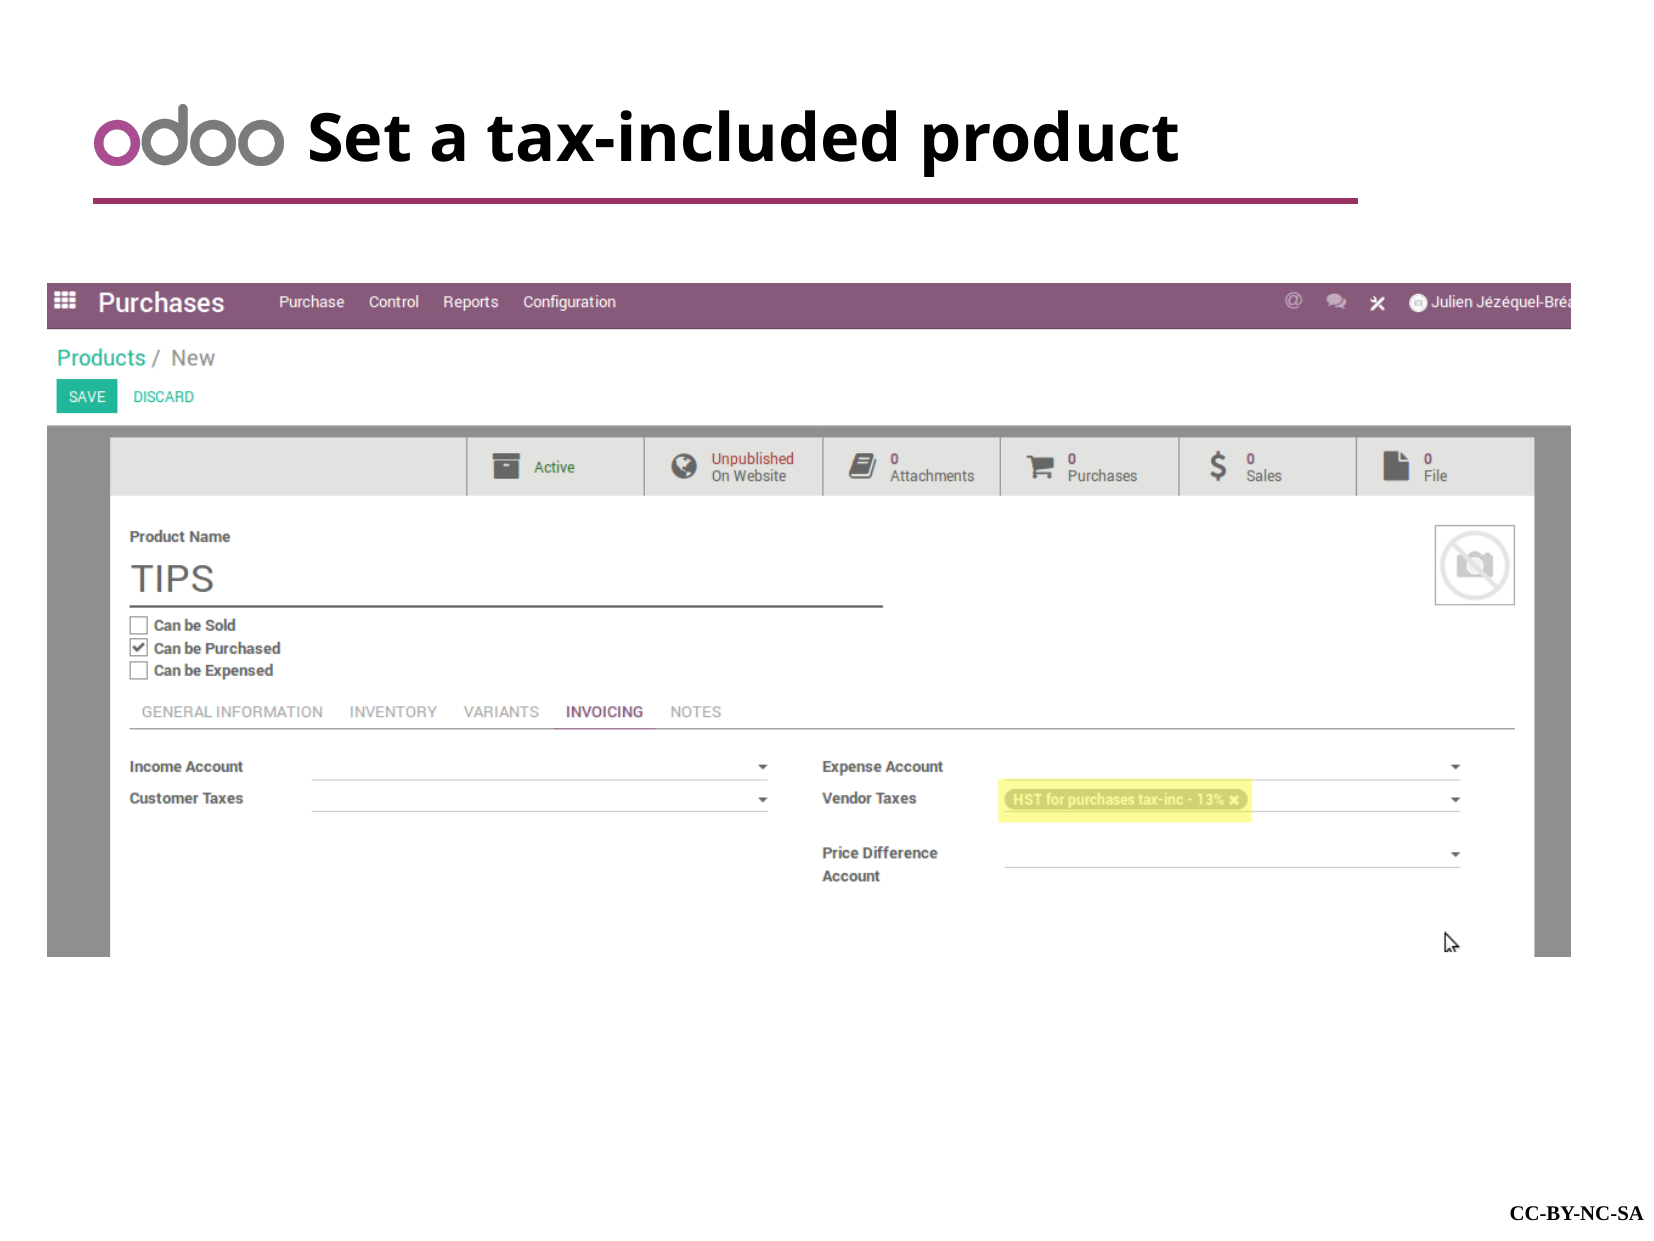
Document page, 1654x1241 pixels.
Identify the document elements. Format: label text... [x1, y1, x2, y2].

picture [47, 283, 1571, 957]
picture [94, 104, 284, 166]
title Set a tax-included product [307, 31, 1570, 239]
